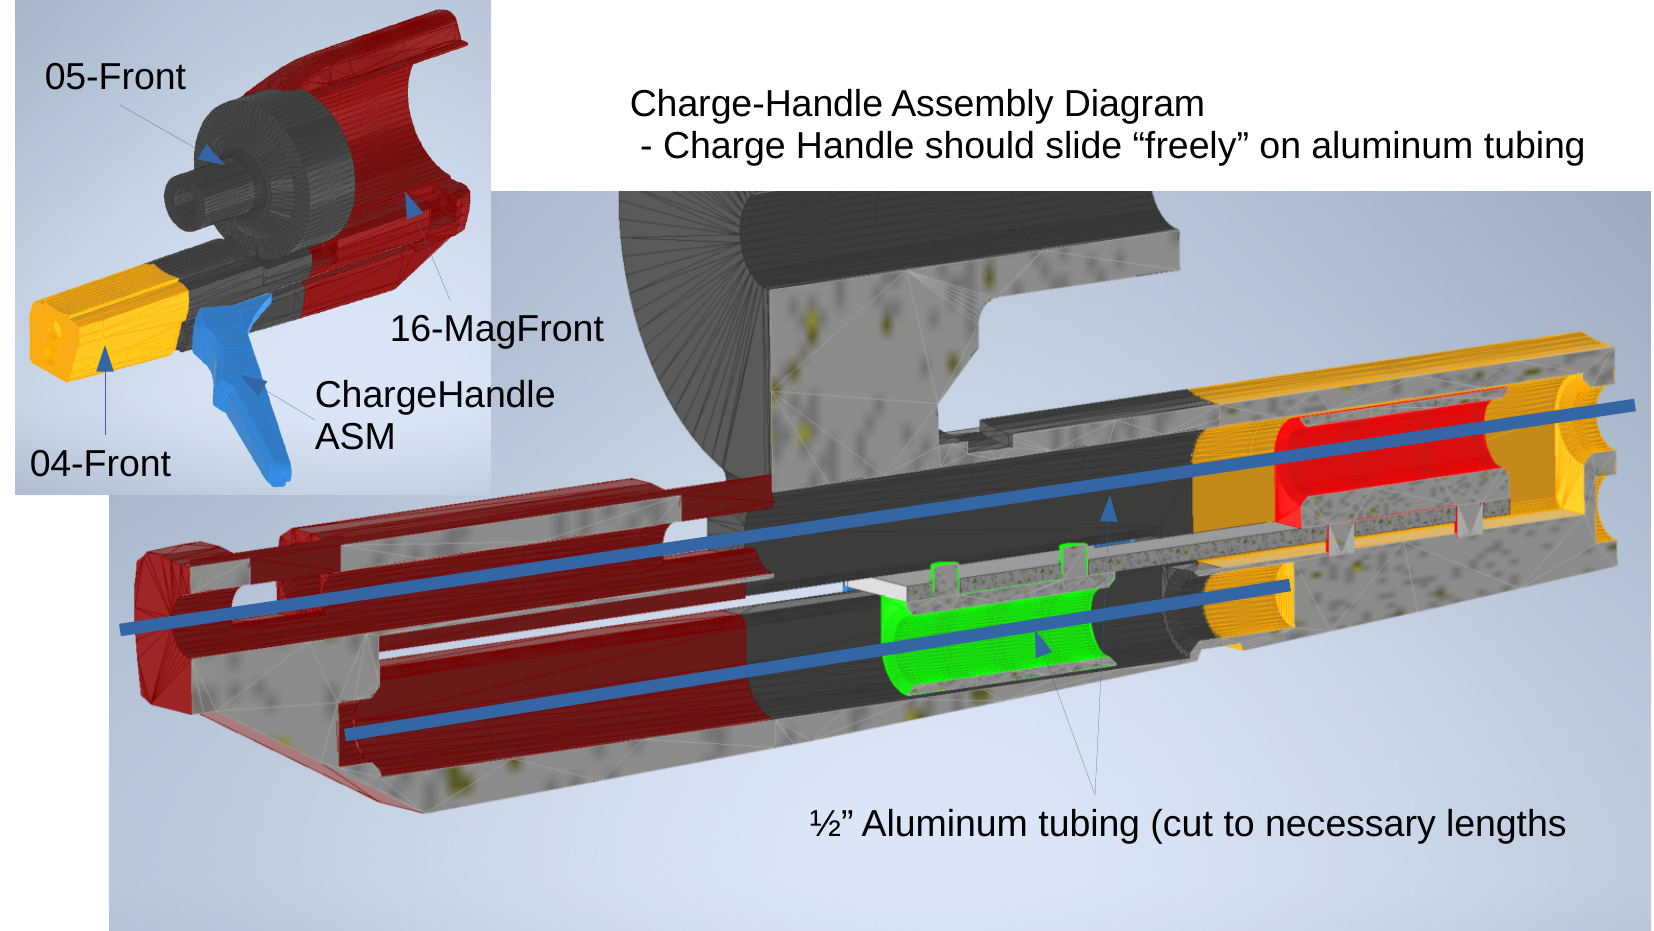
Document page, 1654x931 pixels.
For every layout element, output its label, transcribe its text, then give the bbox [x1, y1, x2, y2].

text_box 05-Front [30, 48, 211, 106]
text_box 04-Front [15, 435, 271, 496]
picture [15, 0, 1651, 931]
text_box 16-MagFront [375, 300, 631, 361]
text_box ChargeHandle ASM [300, 366, 586, 466]
text_box Charge-Handle Assembly Diagram - Charge Handle should slide “freely” on aluminum tubing [615, 75, 1606, 216]
text_box ½” Aluminum tubing (cut to necessary lengths [795, 795, 1591, 894]
